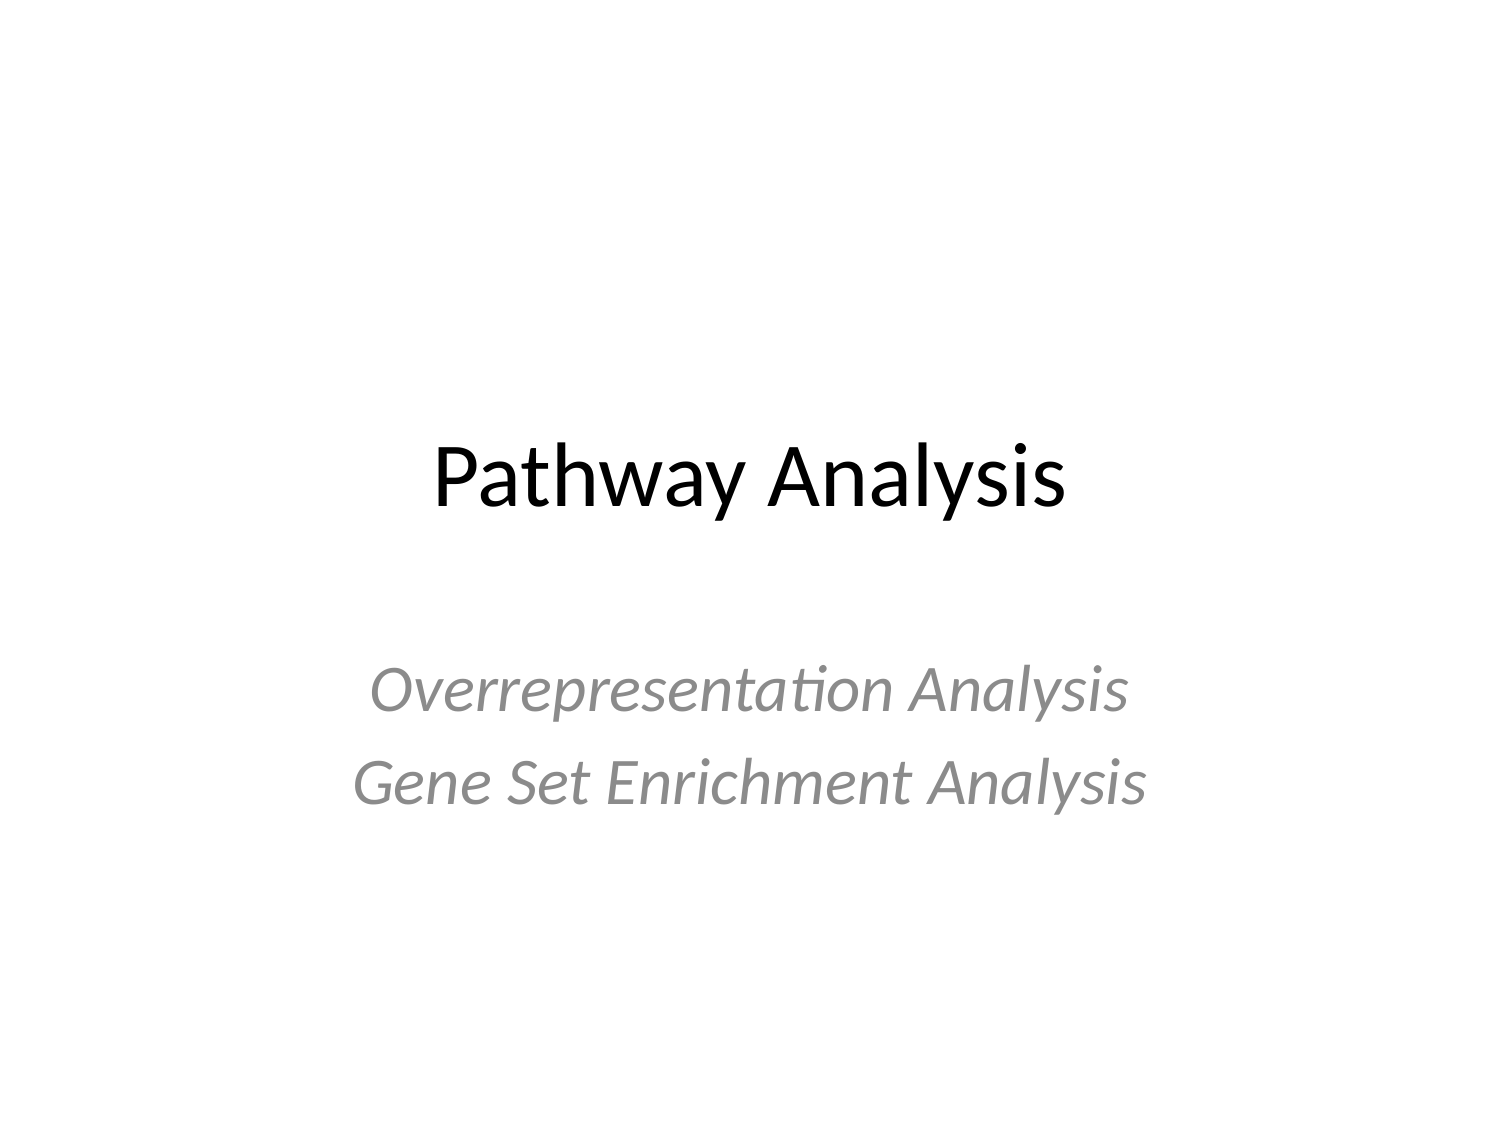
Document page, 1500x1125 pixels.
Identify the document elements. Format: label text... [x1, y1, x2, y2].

subtitle Overrepresentation Analysis Gene Set Enrichment Analysis [225, 637, 1275, 925]
title Pathway Analysis [112, 349, 1388, 591]
